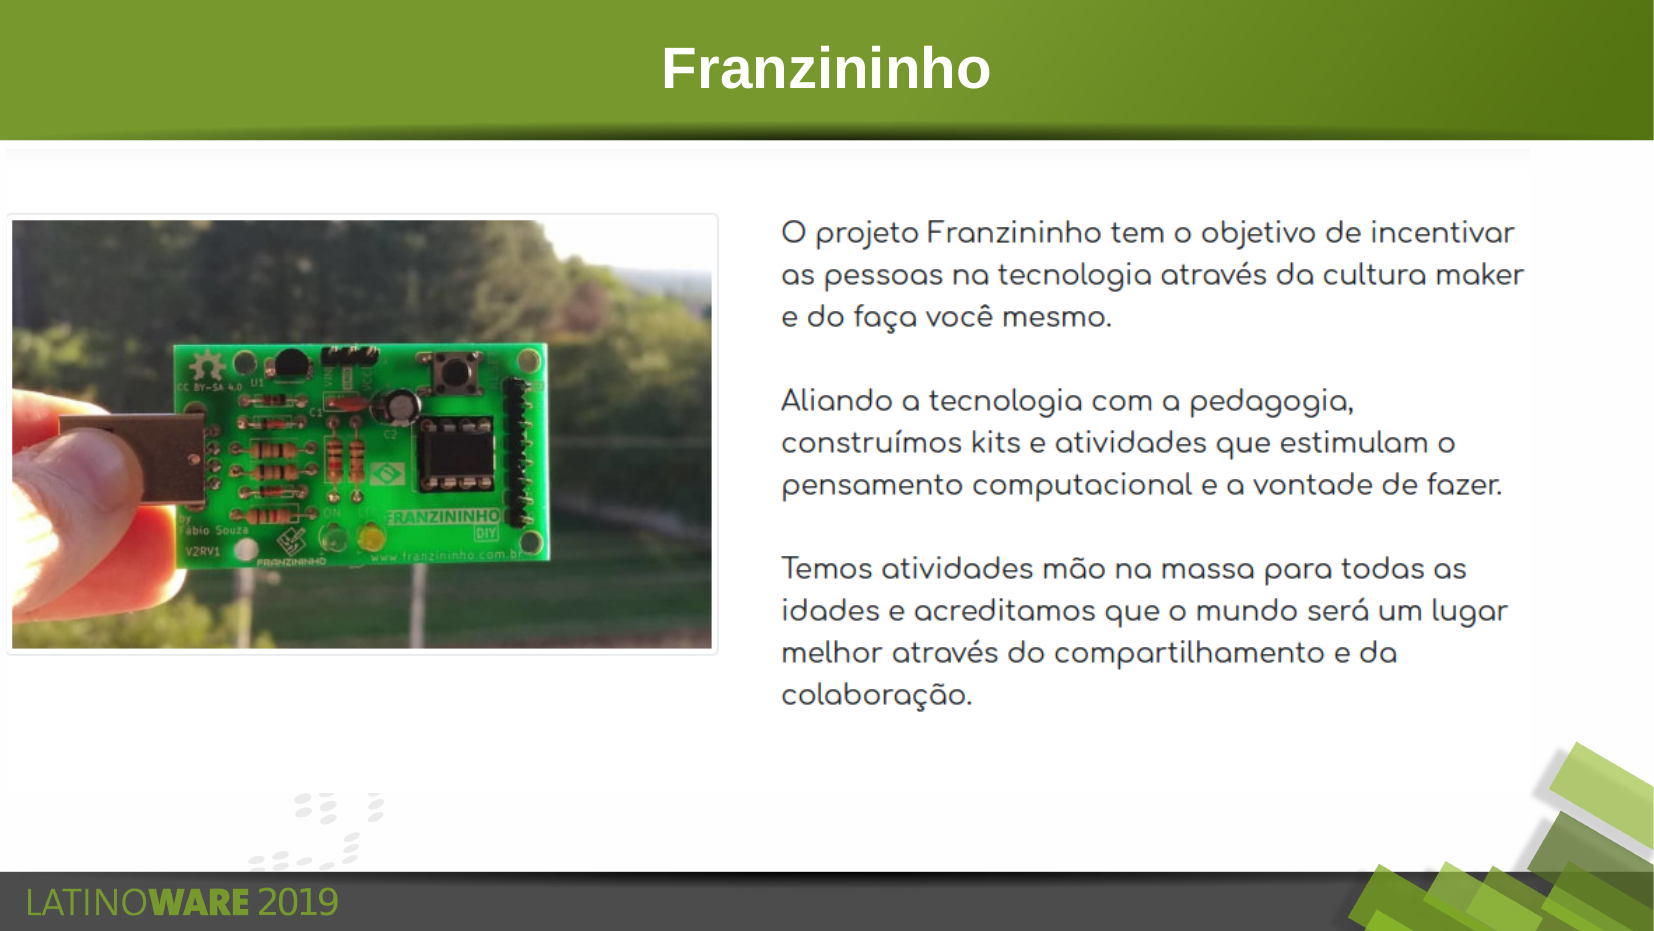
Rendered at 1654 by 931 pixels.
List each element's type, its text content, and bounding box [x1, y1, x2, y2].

text_box Franzininho [135, 8, 1518, 129]
picture [0, 0, 1654, 931]
